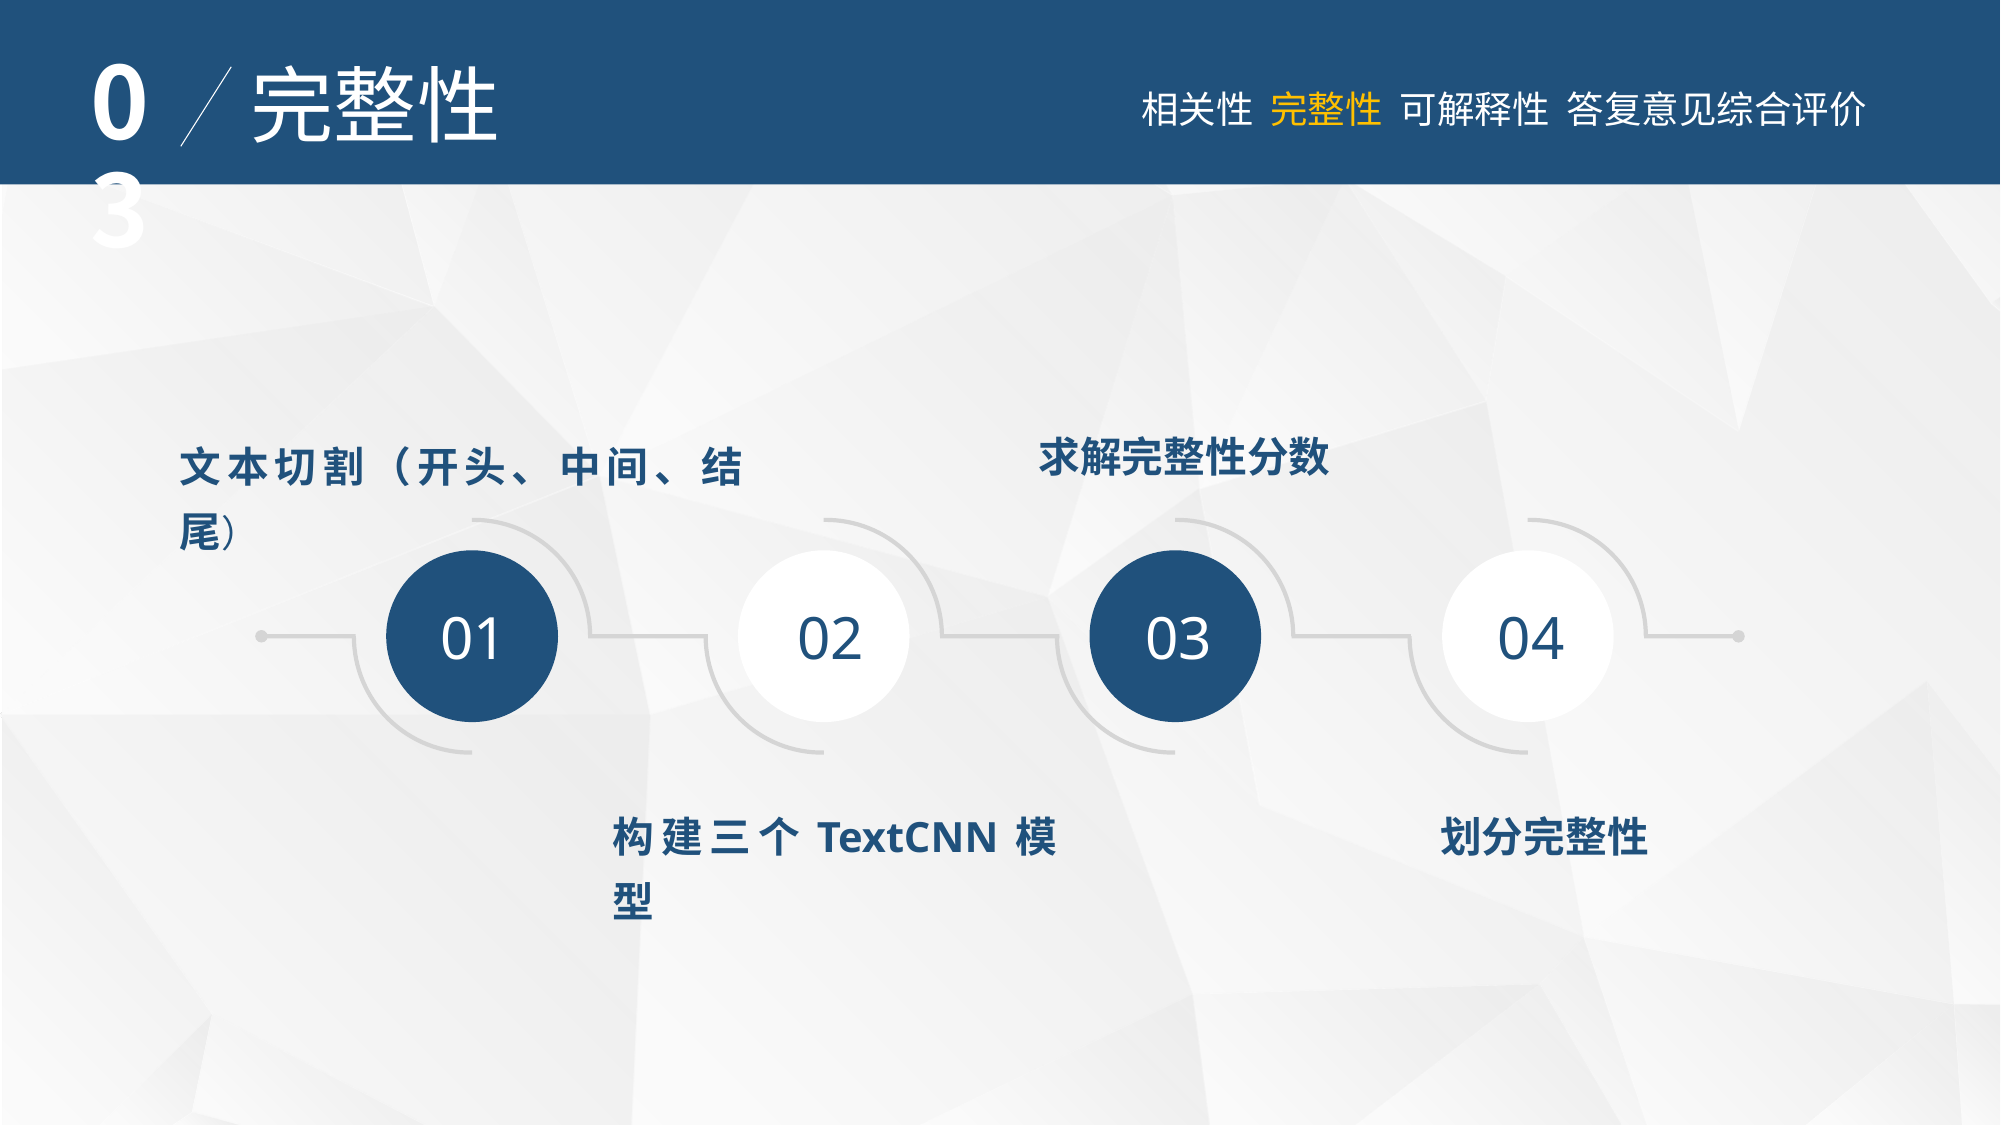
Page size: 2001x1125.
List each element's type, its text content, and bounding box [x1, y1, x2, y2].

text_box 相关性 完整性 可解释性 答复意见综合评价 [1126, 78, 1896, 139]
text_box 02 [782, 593, 887, 679]
text_box [1089, 550, 1262, 723]
picture [0, 0, 2001, 1125]
text_box 求解完整性分数 [1023, 408, 1376, 489]
text_box 04 [1483, 593, 1588, 679]
text_box 文本切割（开头、中间、结尾） [165, 417, 759, 563]
text_box 01 [425, 593, 530, 679]
text_box 划分完整性 [1425, 788, 1674, 869]
list 完整性 [235, 57, 1107, 143]
text_box [1442, 550, 1614, 723]
list 03 [75, 45, 218, 212]
text_box 构建三个TextCNN模型 [597, 788, 1072, 934]
text_box [737, 550, 910, 723]
text_box 03 [1130, 593, 1235, 679]
text_box [386, 563, 559, 723]
